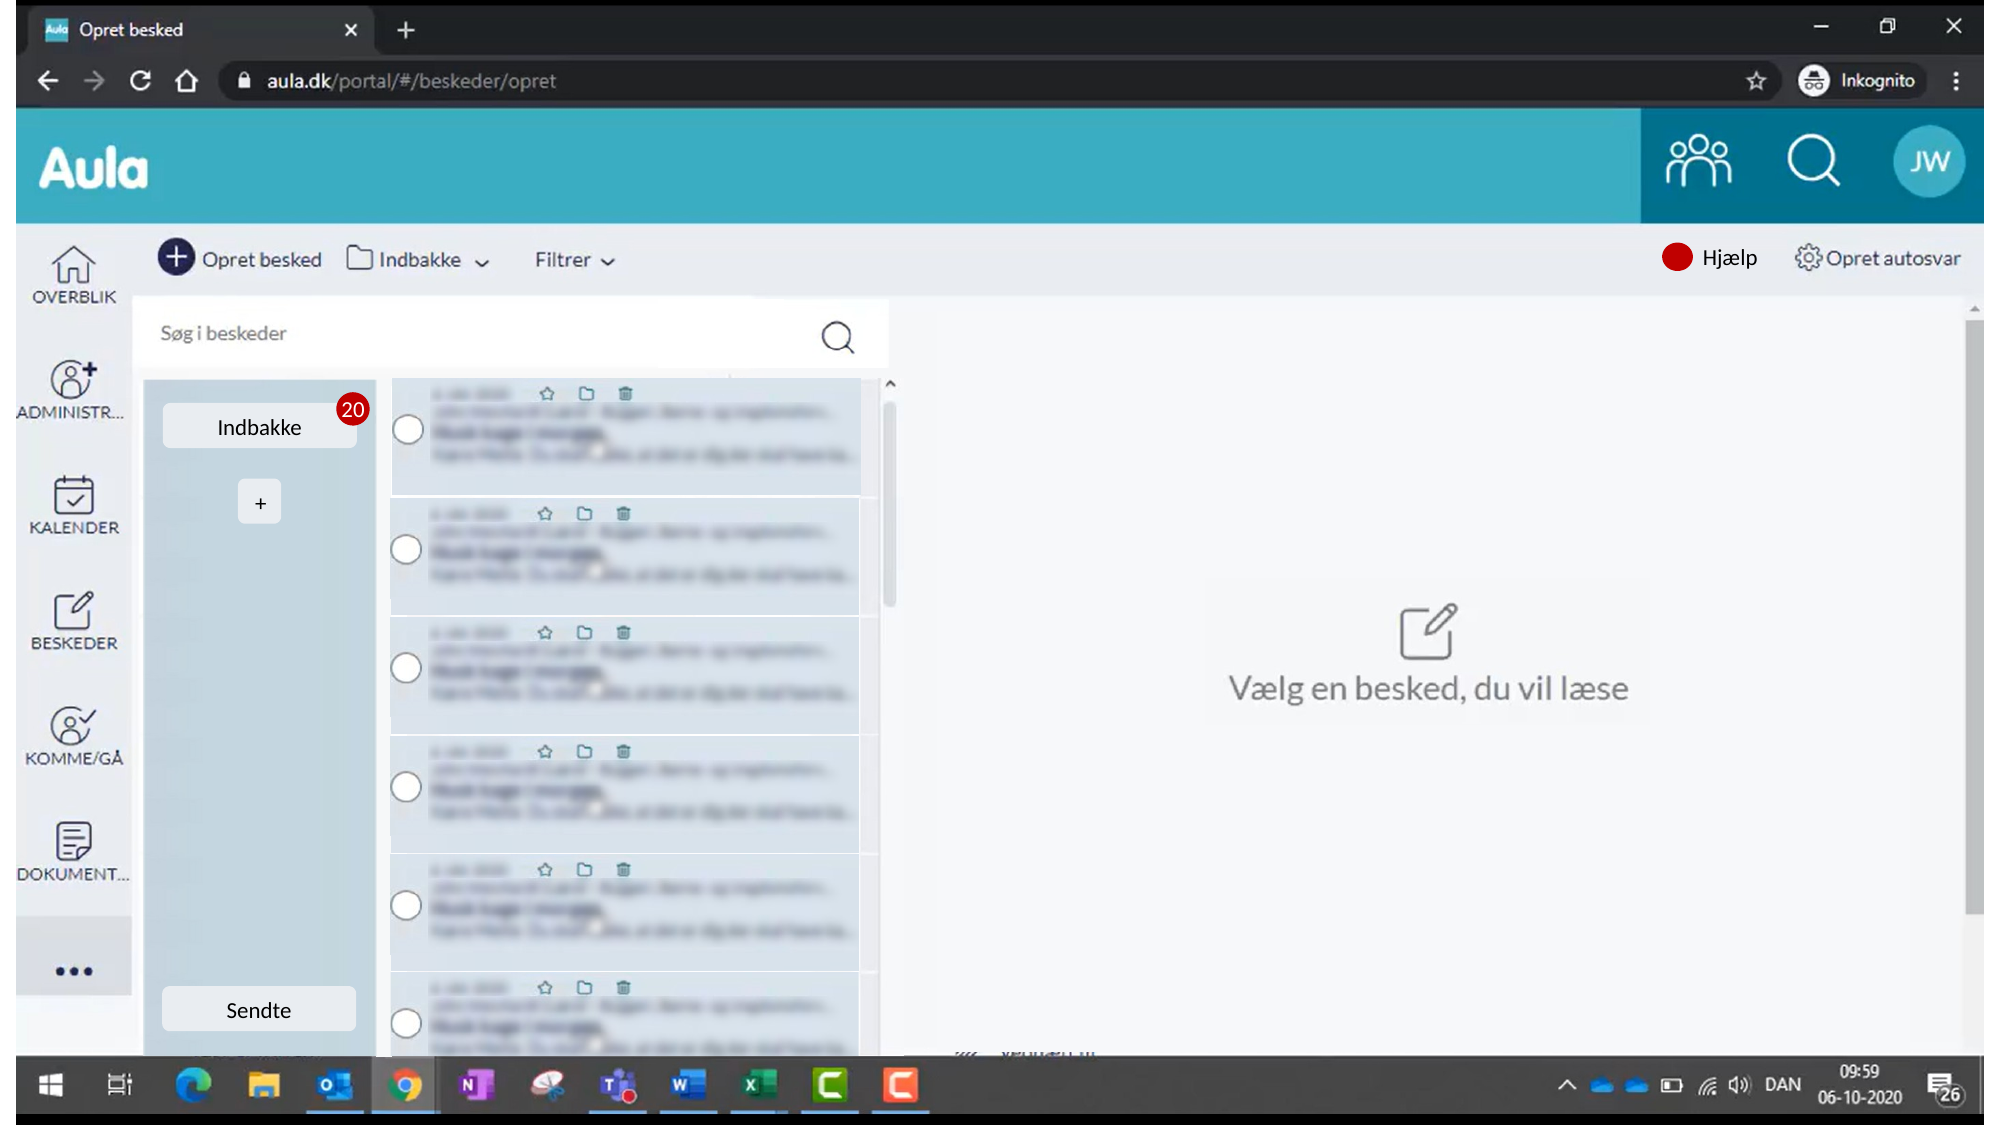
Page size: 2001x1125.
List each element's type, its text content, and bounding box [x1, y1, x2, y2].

text_box 20 [326, 387, 392, 431]
picture [1785, 128, 1840, 186]
picture [1893, 126, 1965, 197]
picture [1666, 131, 1732, 191]
text_box [1662, 242, 1687, 271]
text_box + [237, 478, 282, 524]
text_box Sendte [162, 986, 357, 1032]
text_box Hjælp [1687, 235, 1774, 279]
text_box Indbakke [162, 402, 357, 449]
picture [16, 0, 1984, 1125]
